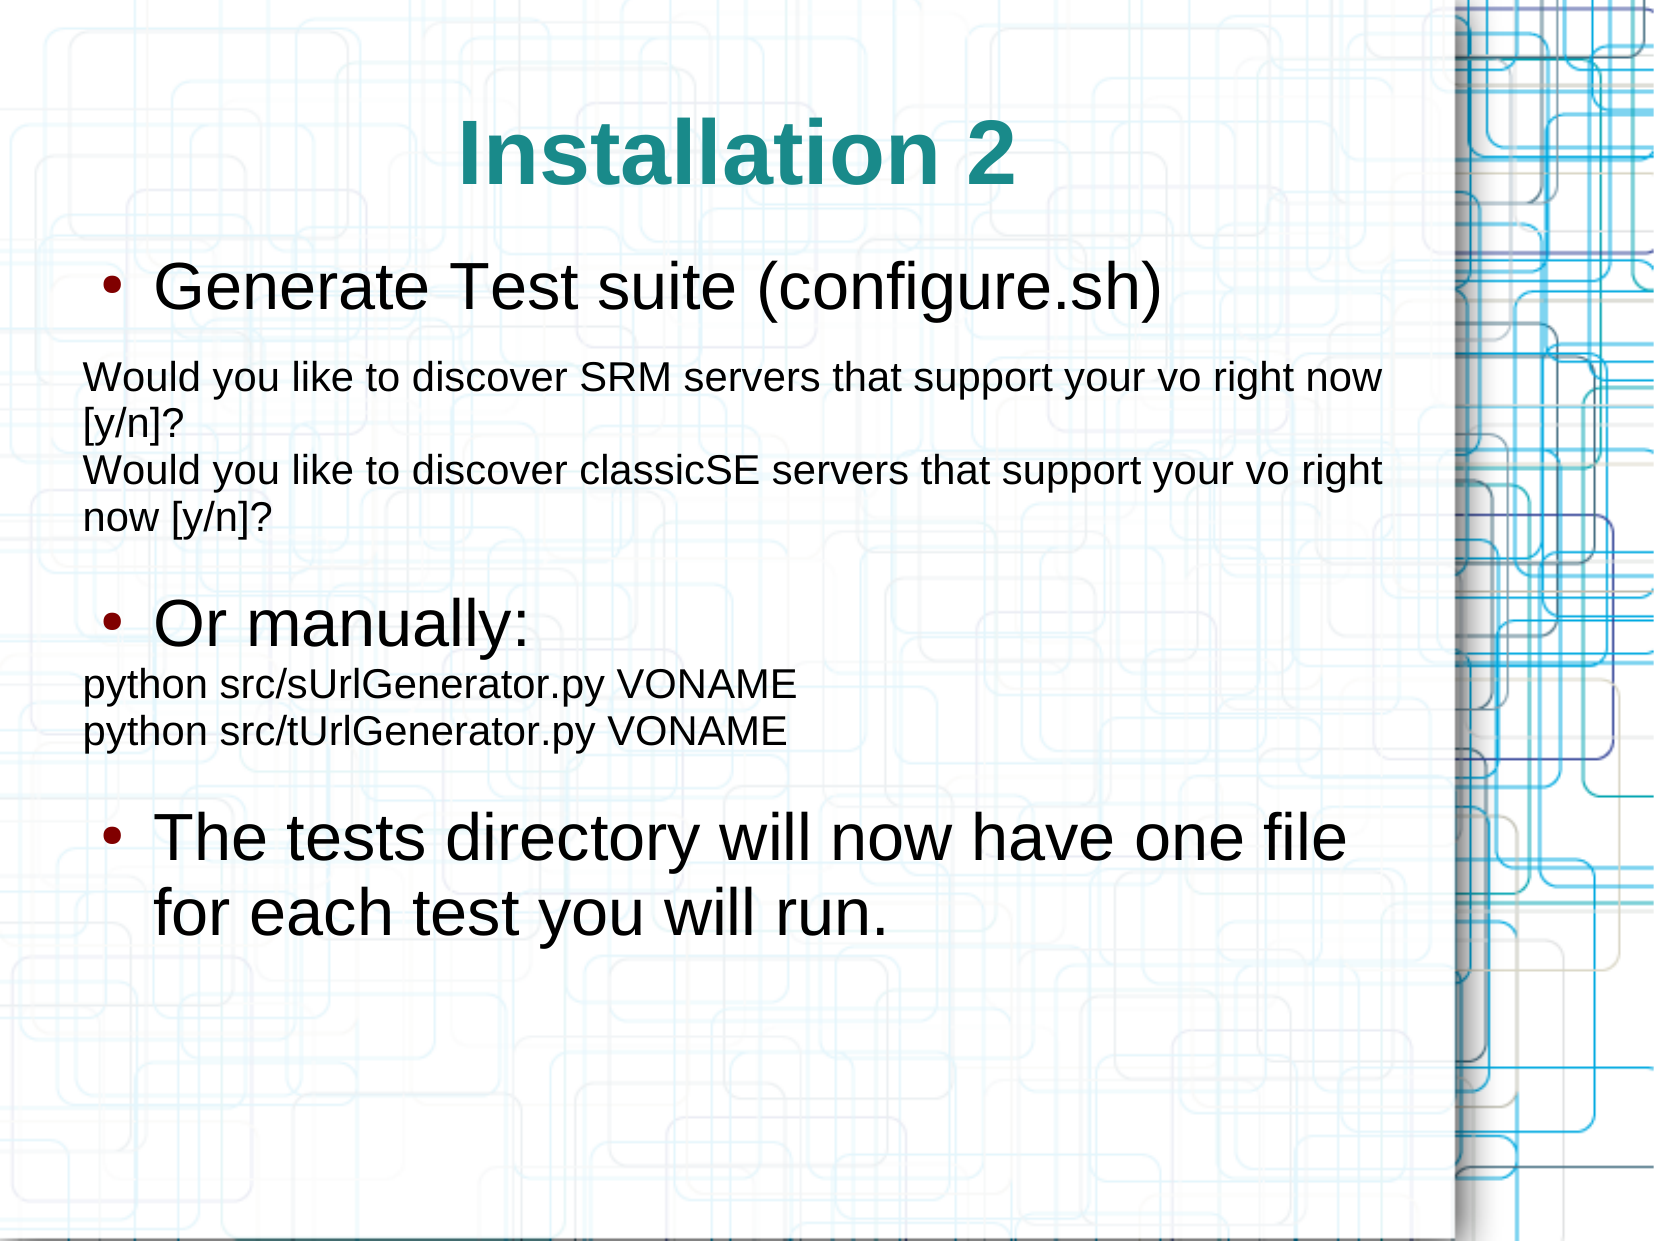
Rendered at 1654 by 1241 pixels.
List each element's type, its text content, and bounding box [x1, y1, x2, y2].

title Installation 2 [59, 56, 1418, 250]
picture [0, 0, 1654, 1241]
list Generate Test suite (configure.sh) Would you like to discover SRM servers that support your vo right now [y/n]? Would you like to discover classicSE servers that support your vo right now [y/n]? Or manually: python src/sUrlGenerator.py VONAME python src/tUrlGenerator.py VONAME The tests directory will now have one file for each test you will run. [82, 249, 1418, 1054]
